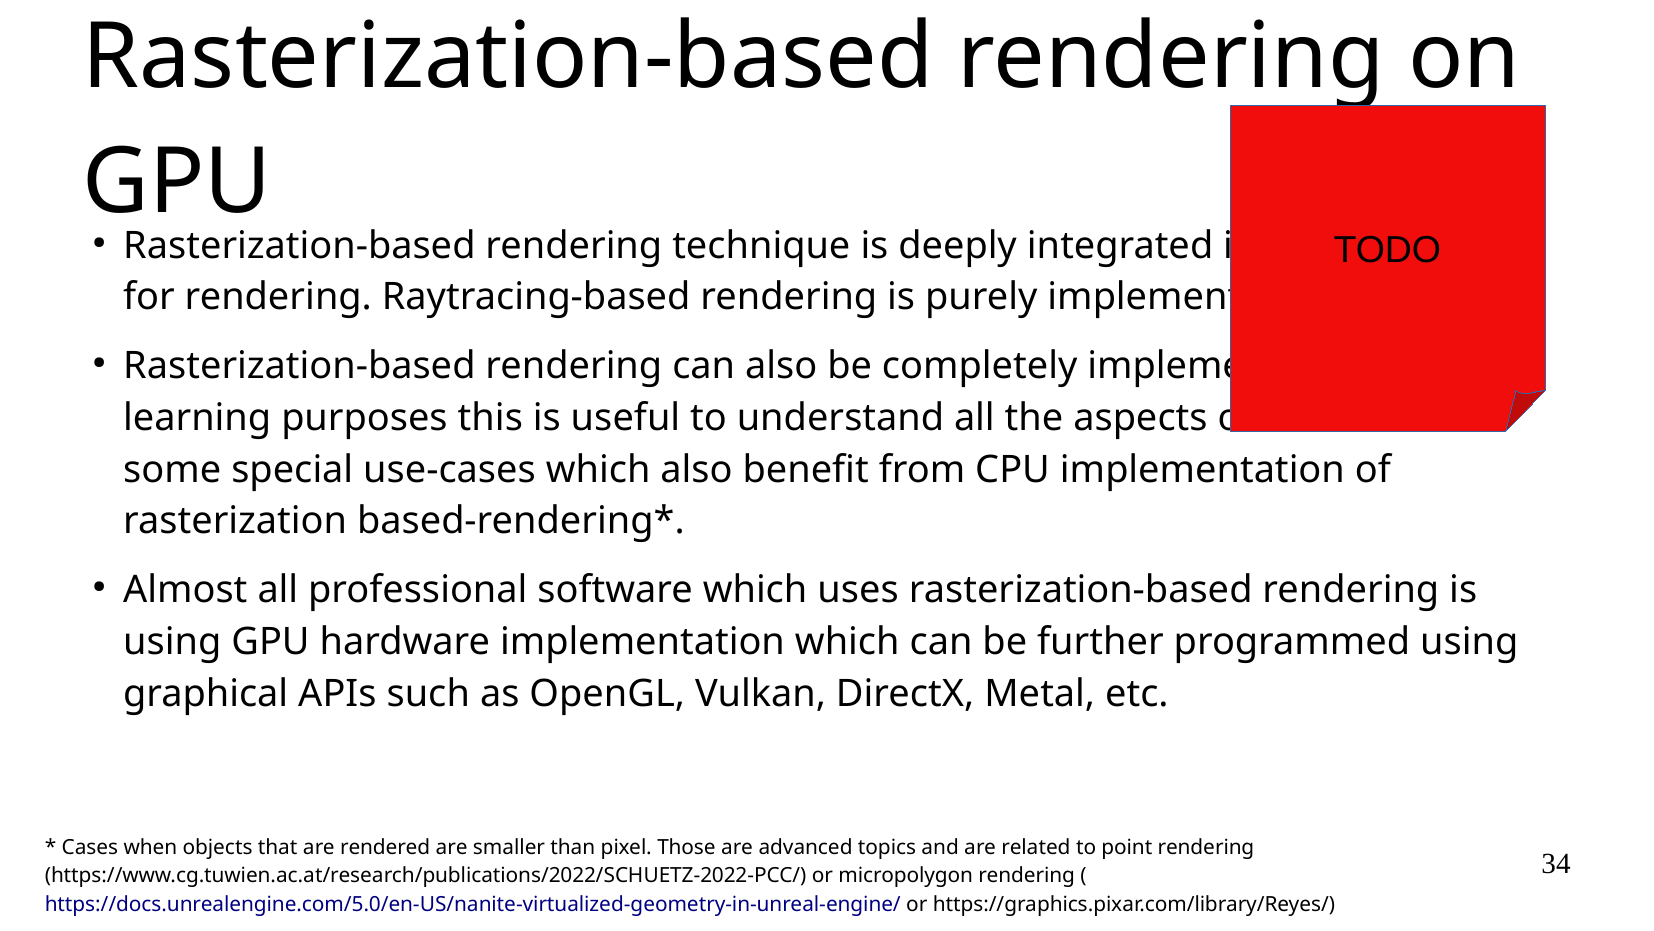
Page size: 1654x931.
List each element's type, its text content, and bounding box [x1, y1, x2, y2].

text_box TODO [1230, 105, 1546, 432]
text_box * Cases when objects that are rendered are smaller than pixel. Those are advanced topics and are related to point rendering (https://www.cg.tuwien.ac.at/research/publications/2022/SCHUETZ-2022-PCC/) or micropolygon rendering (https://docs.unrealengine.com/5.0/en-US/nanite-virtualized-geometry-in-unreal-engine/ or https://graphics.pixar.com/library/Reyes/) [30, 825, 1636, 892]
title Rasterization-based rendering on GPU [82, 0, 1571, 217]
list Rasterization-based rendering technique is deeply integrated in GPU hardware for rendering. Raytracing-based rendering is purely implemented on CPU. Rasterization-based rendering can also be completely implemented on CPU. For learning purposes this is useful to understand all the aspects of it. There are some special use-cases which also benefit from CPU implementation of rasterization based-rendering*. Almost all professional software which uses rasterization-based rendering is using GPU hardware implementation which can be further programmed using graphical APIs such as OpenGL, Vulkan, DirectX, Metal, etc. [82, 217, 1571, 758]
